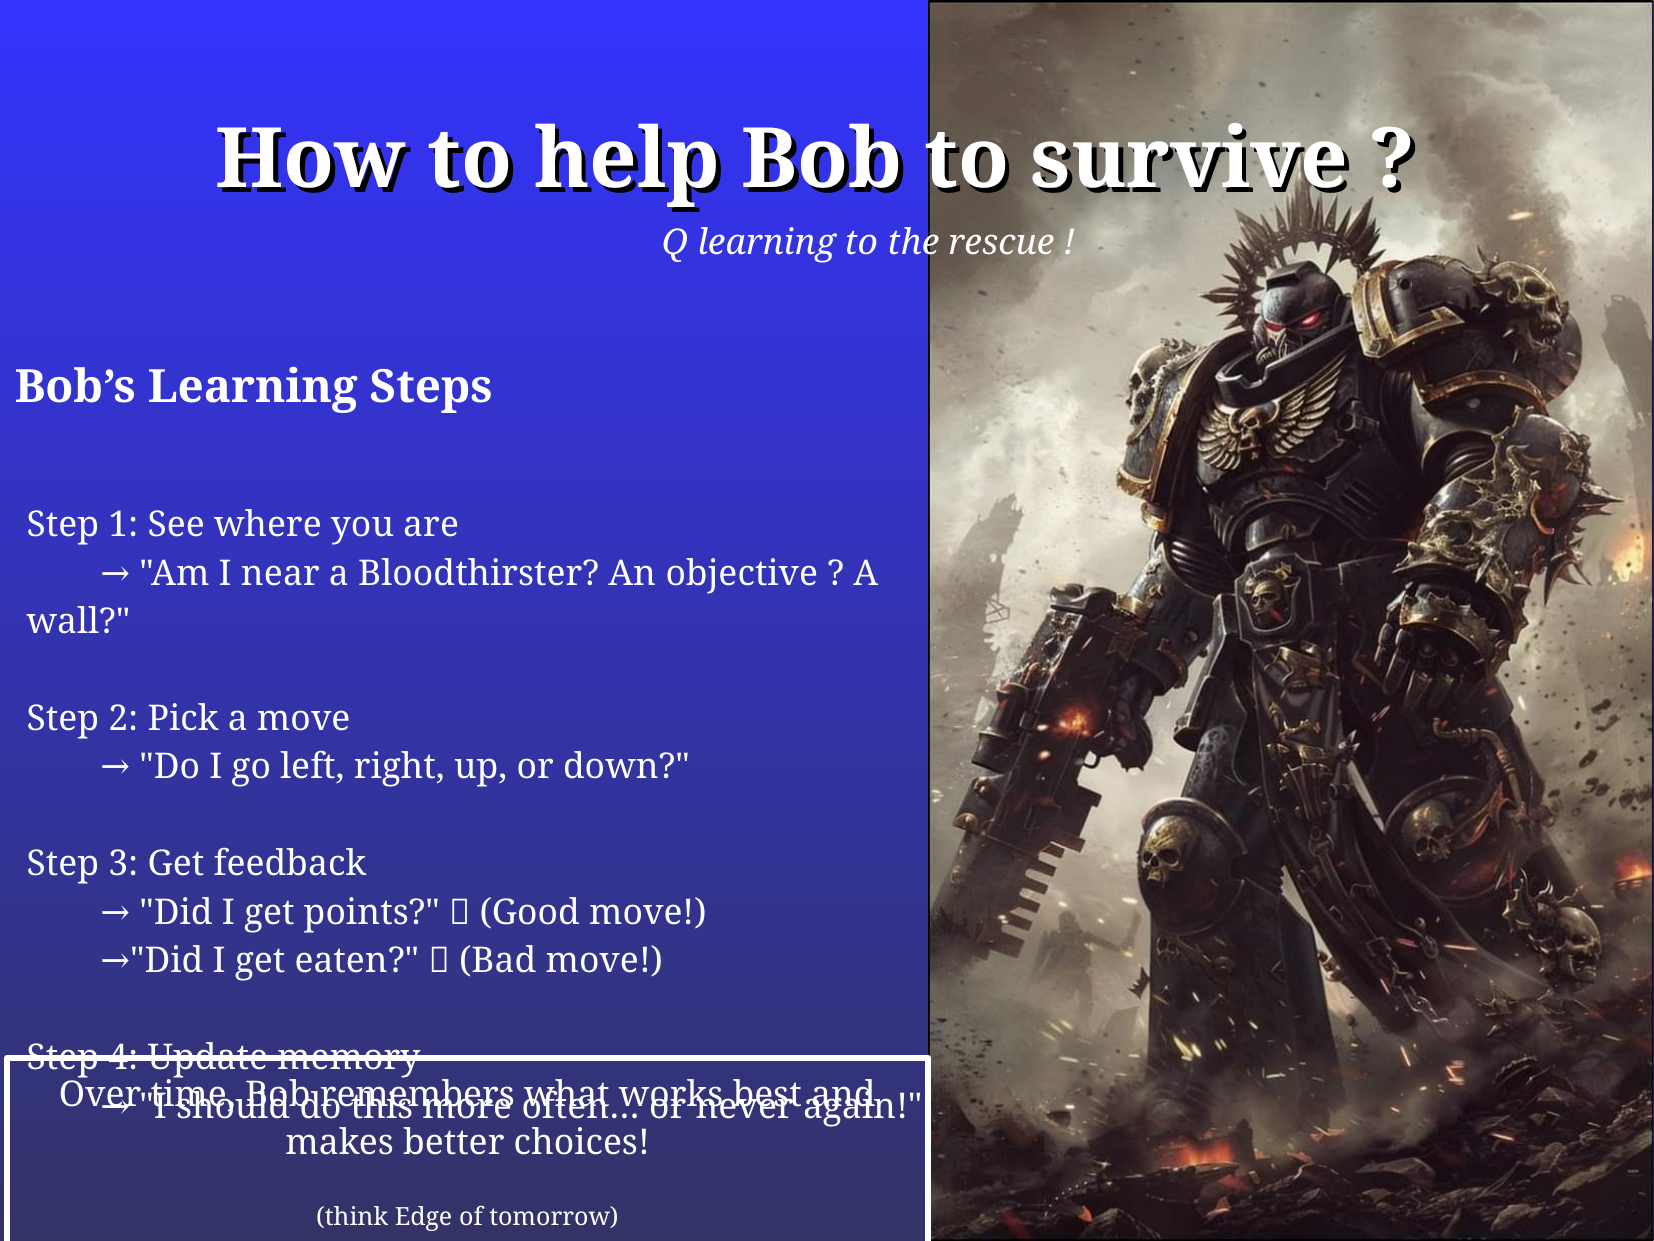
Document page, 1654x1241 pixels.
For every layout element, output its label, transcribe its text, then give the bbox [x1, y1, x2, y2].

picture [928, 0, 1654, 1241]
text_box Q learning to the rescue ! [602, 174, 1134, 341]
text_box How to help Bob to survive ? [200, 91, 1536, 296]
text_box Over time, Bob remembers what works best and makes better choices! (think Edge of tomorrow) [7, 1057, 929, 1217]
text_box Step 1: See where you are → "Am I near a Bloodthirster? An objective ? A wall?" Step 2: Pick a move → "Do I go left, right, up, or down?" Step 3: Get feedback → "Did I get points?" ✅ (Good move!) →"Did I get eaten?" ❌ (Bad move!) Step 4: Update memory → "I should do this more often… or never again!" [11, 491, 957, 993]
text_box Bob’s Learning Steps [0, 346, 1028, 414]
